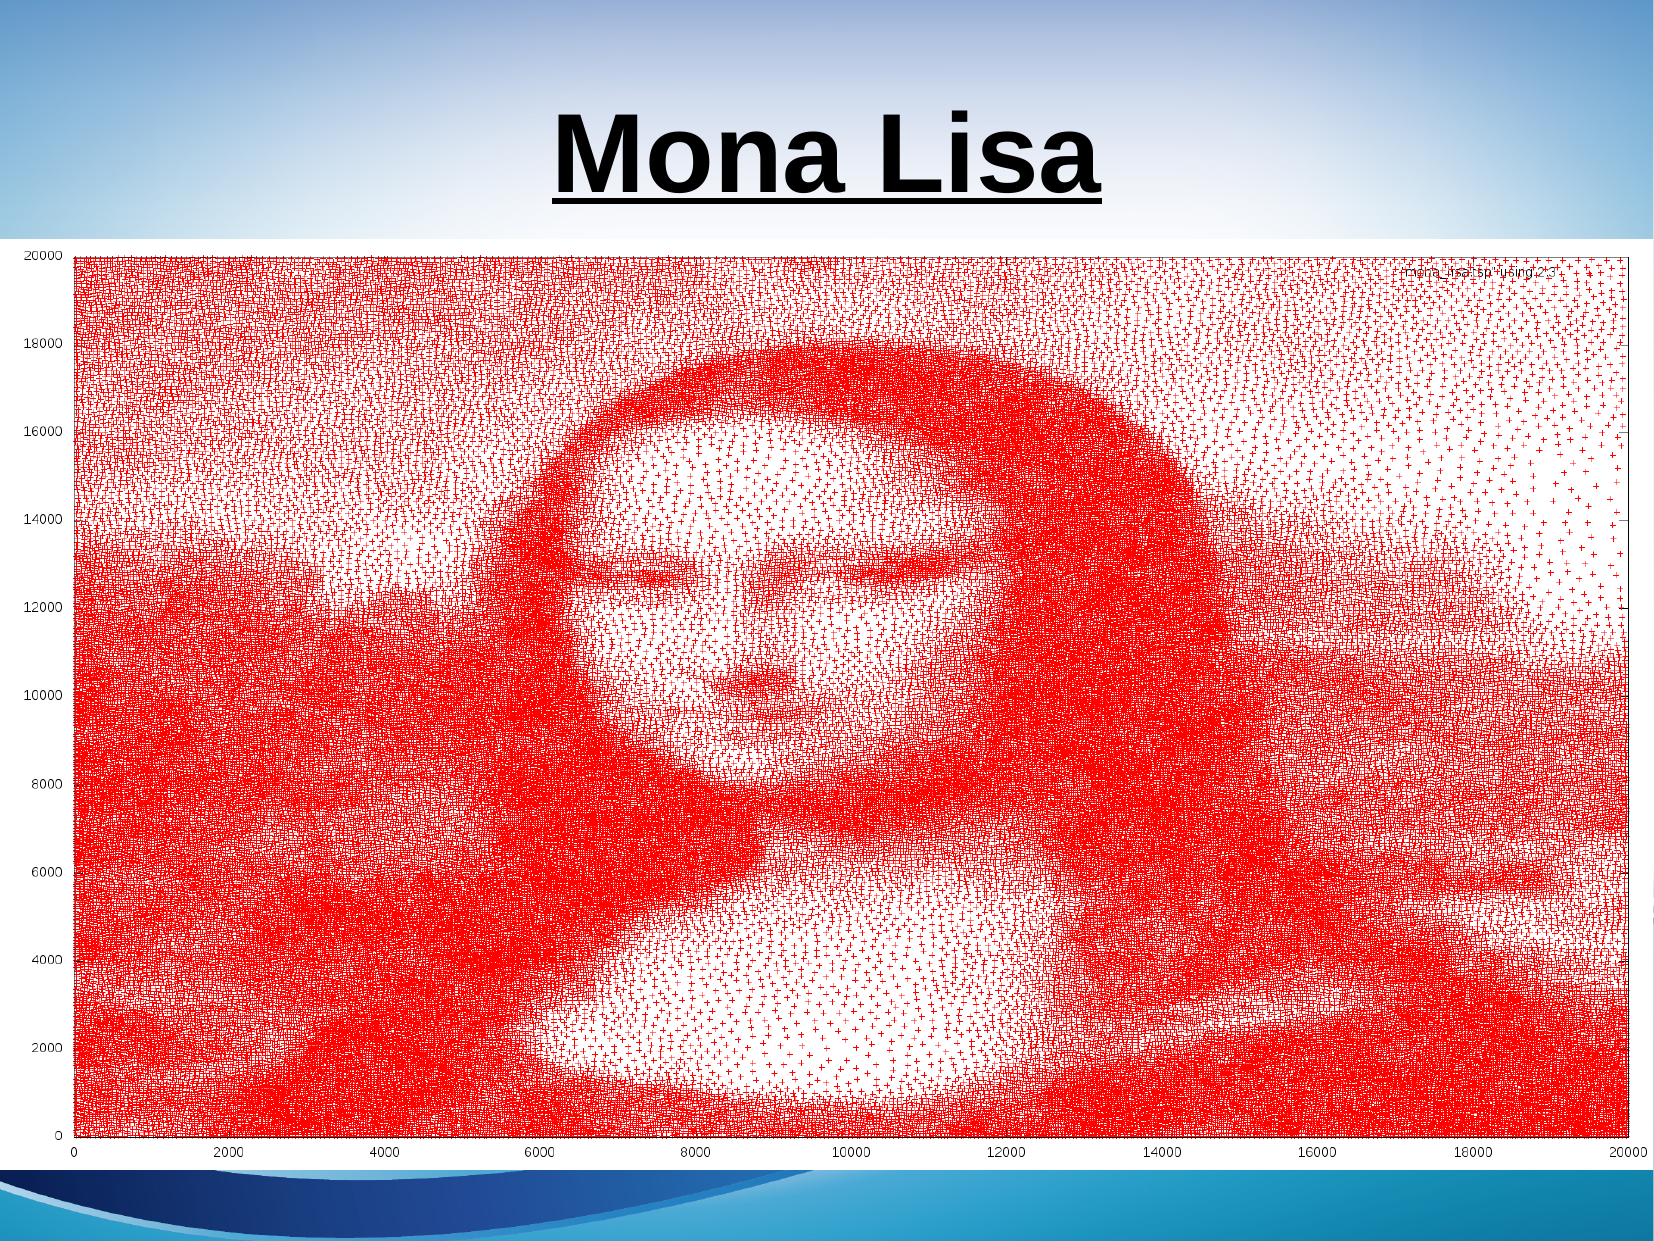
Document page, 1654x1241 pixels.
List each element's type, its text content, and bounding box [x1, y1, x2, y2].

title Mona Lisa [82, 49, 1571, 239]
picture [0, 0, 1654, 1241]
